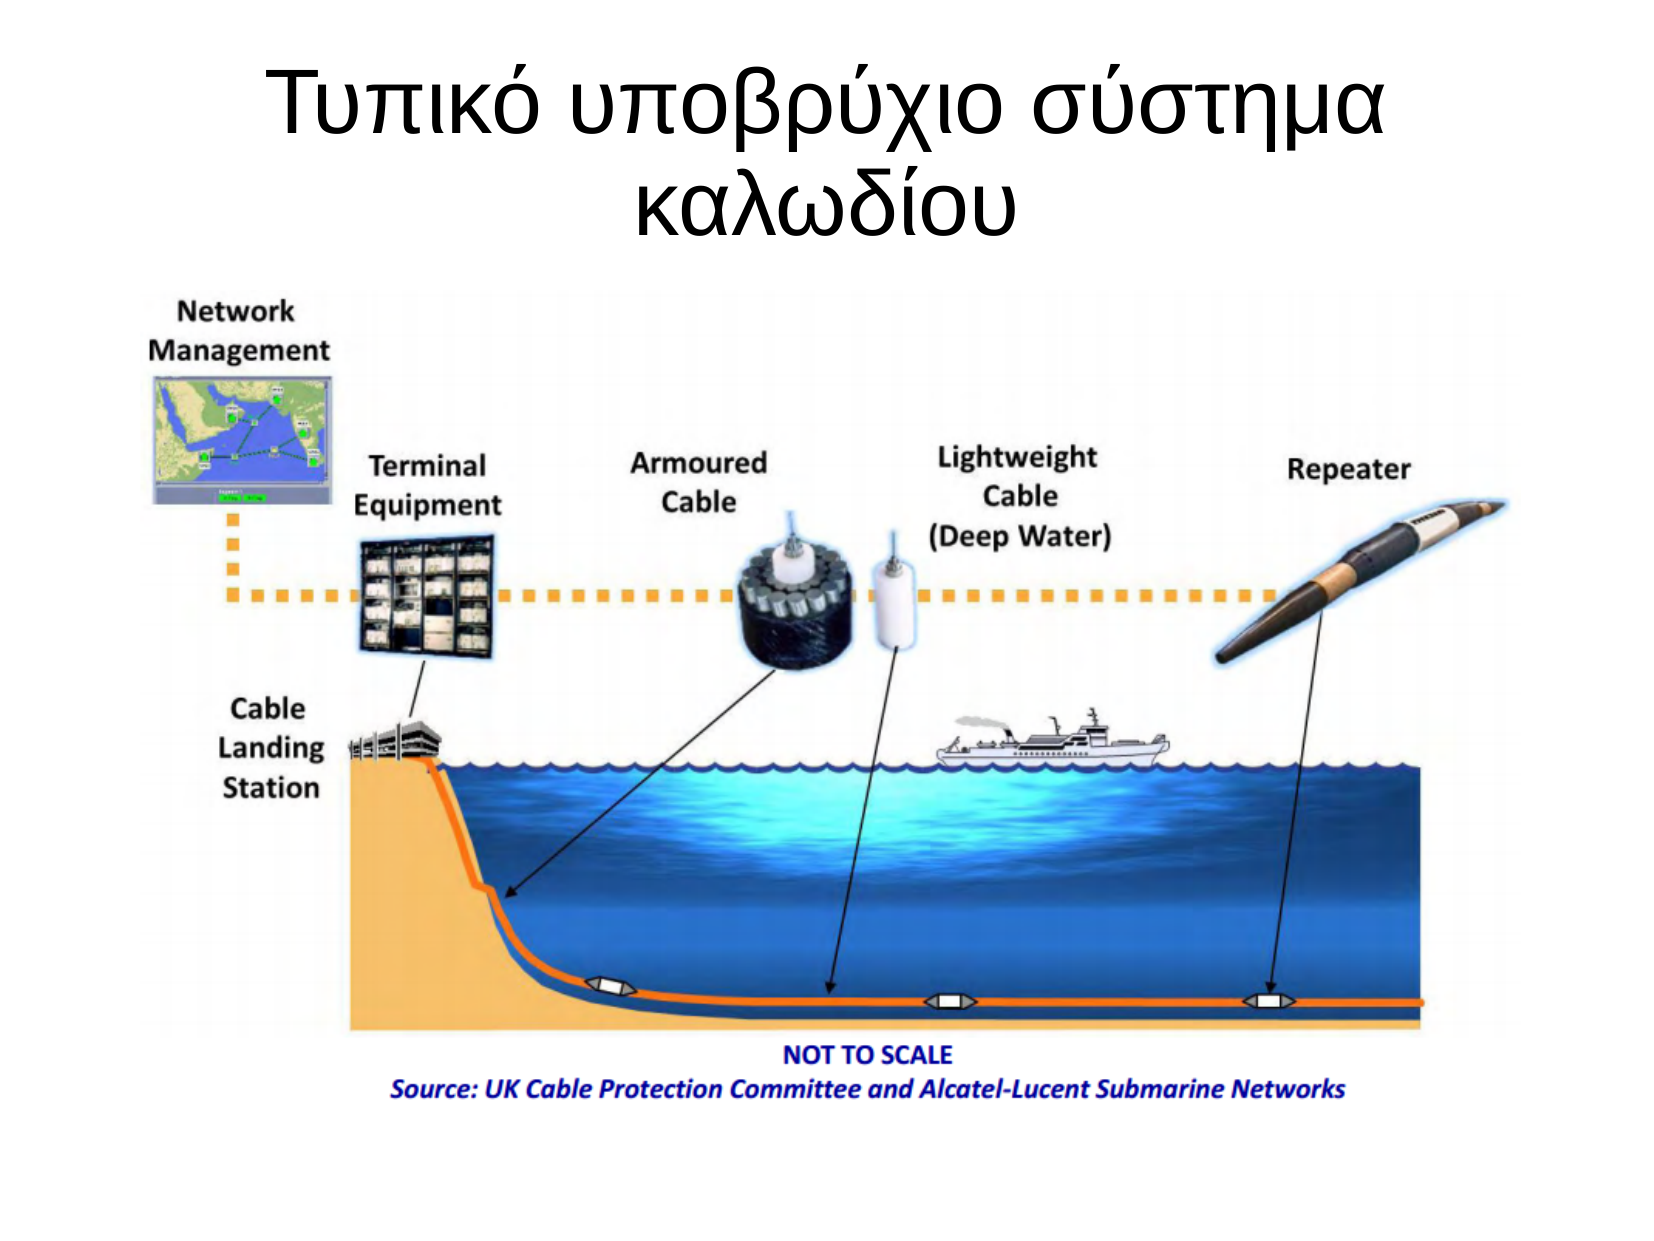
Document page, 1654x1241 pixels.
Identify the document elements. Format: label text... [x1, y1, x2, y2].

picture [133, 290, 1521, 1109]
title Τυπικό υποβρύχιο σύστημα καλωδίου [82, 49, 1571, 257]
